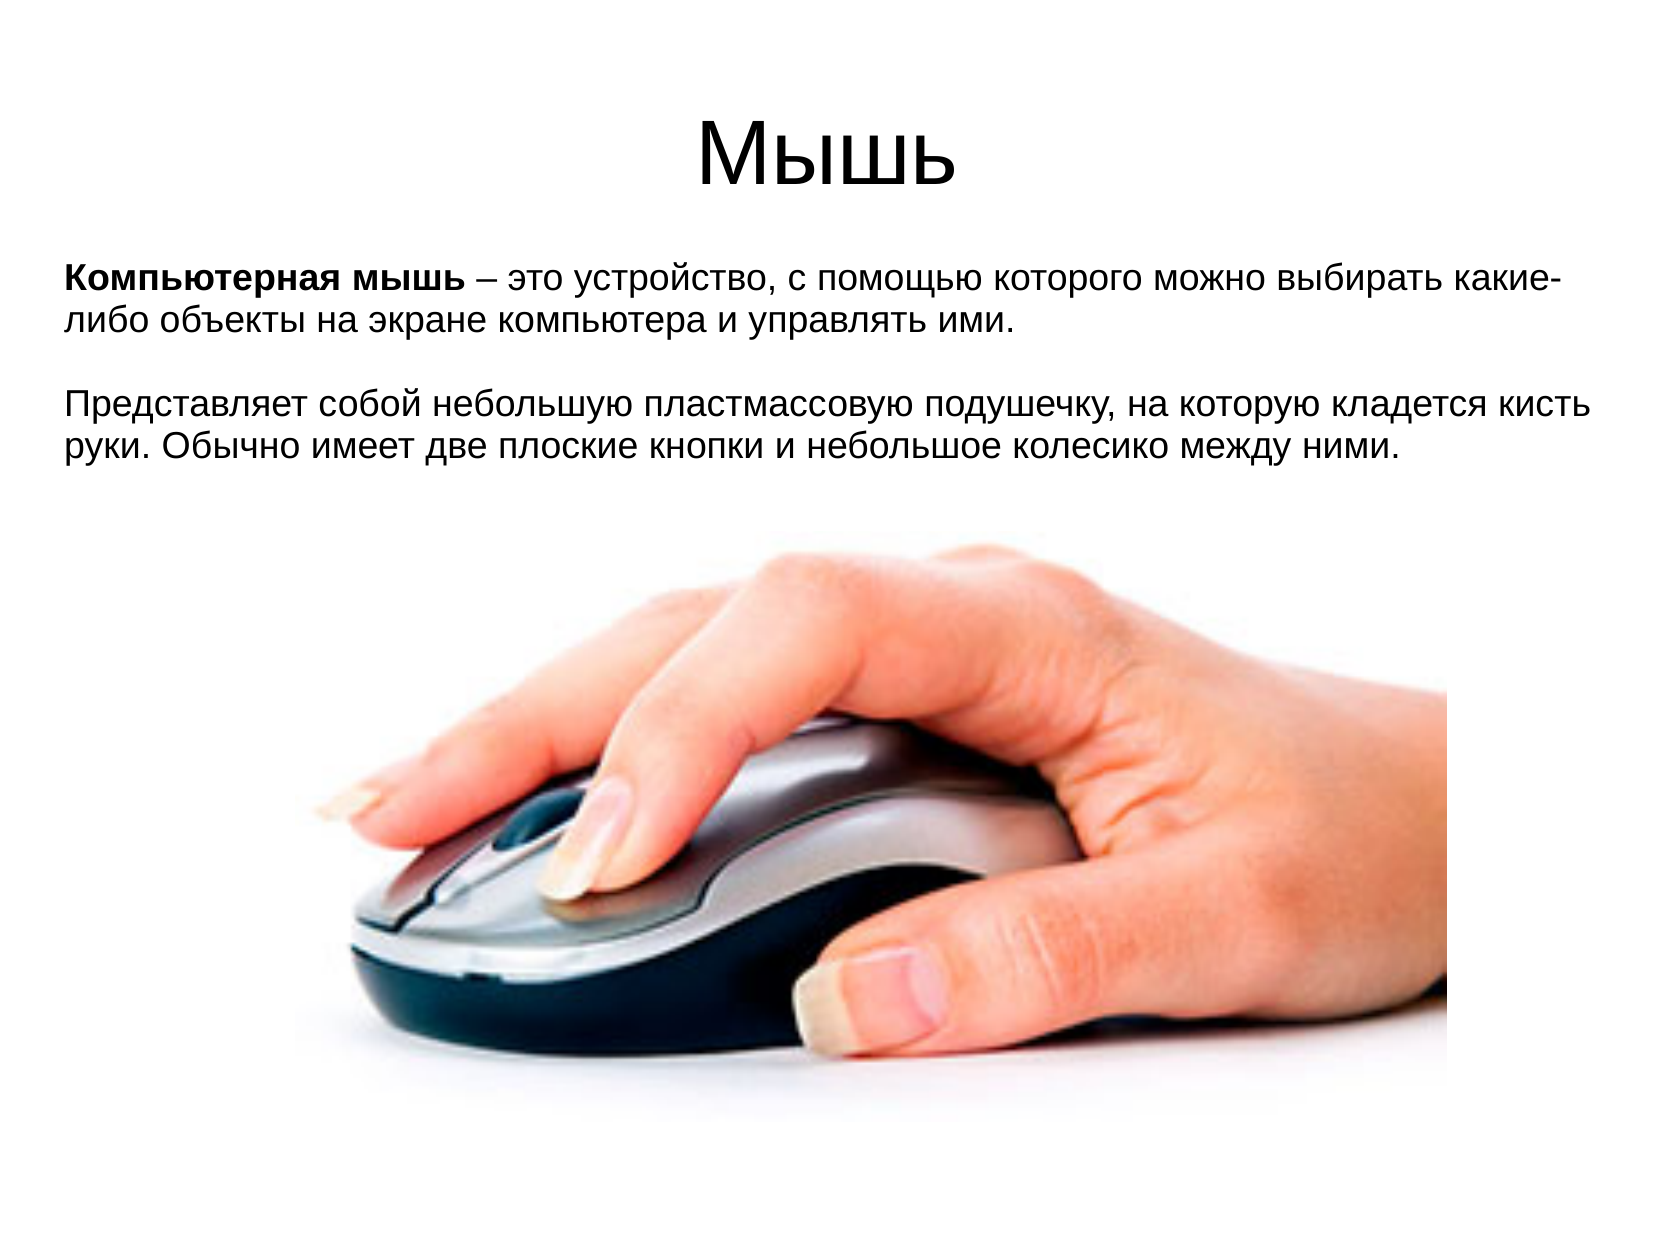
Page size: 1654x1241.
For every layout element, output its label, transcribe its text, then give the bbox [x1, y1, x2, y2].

title Мышь [82, 49, 1571, 206]
picture [295, 531, 1447, 1123]
text_box Компьютерная мышь – это устройство, с помощью которого можно выбирать какие-либо объекты на экране компьютера и управлять ими. Представляет собой небольшую пластмассовую подушечку, на которую кладется кисть руки. Обычно имеет две плоские кнопки и небольшое колесико между ними. [49, 206, 1625, 591]
